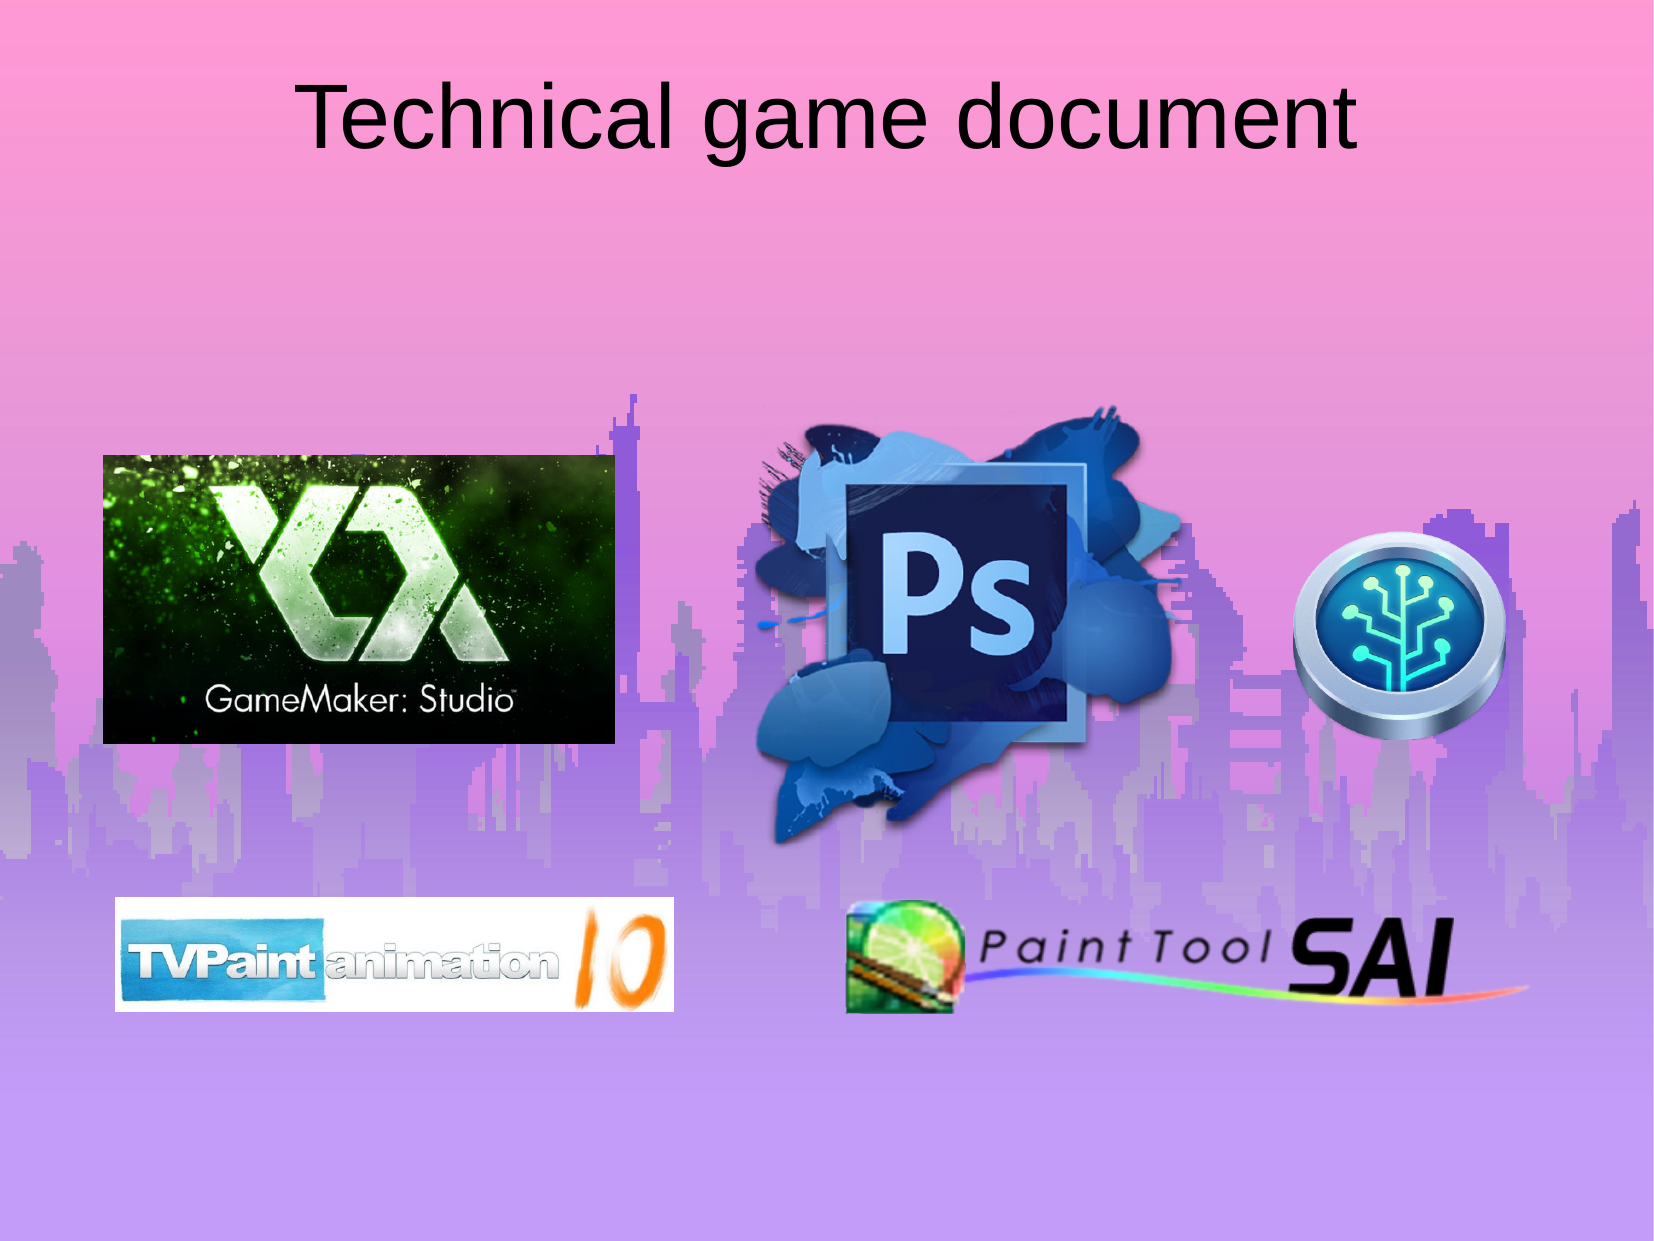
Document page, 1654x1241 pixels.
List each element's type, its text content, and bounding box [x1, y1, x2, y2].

title Technical game document [82, 49, 1571, 257]
list [82, 290, 1571, 1109]
picture [0, 0, 1654, 1241]
